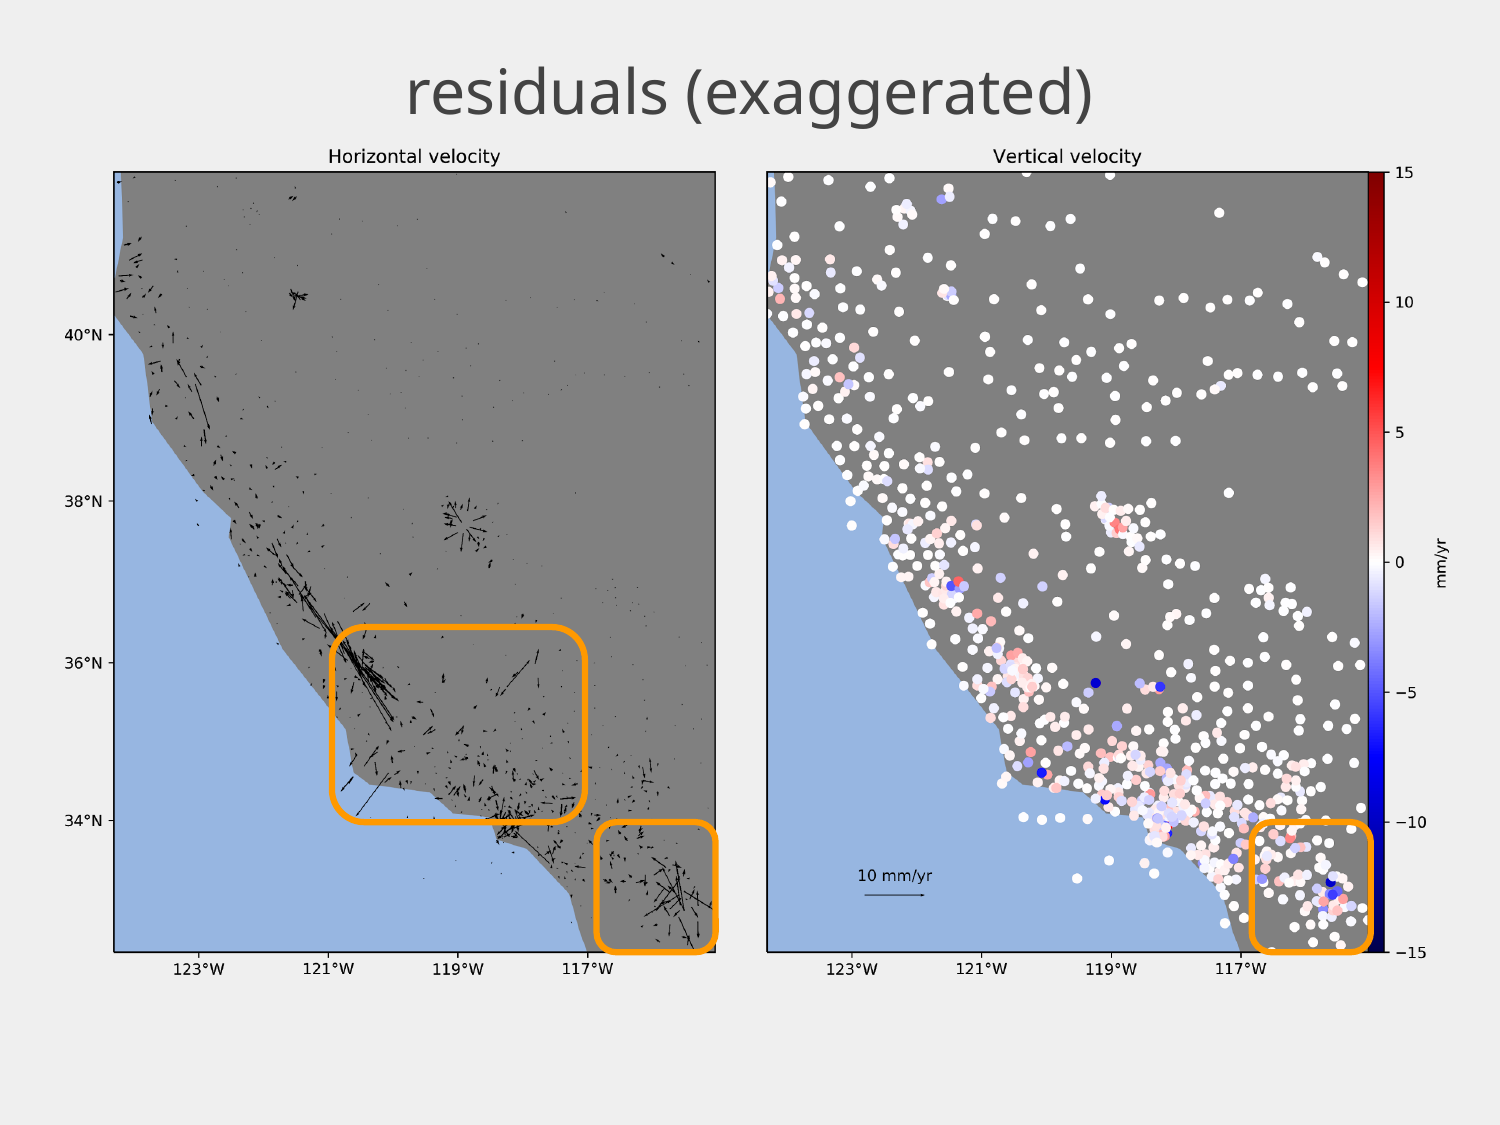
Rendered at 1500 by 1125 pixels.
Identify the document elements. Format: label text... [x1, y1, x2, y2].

picture [24, 147, 1475, 978]
text_box residuals (exaggerated) [149, 37, 1350, 147]
